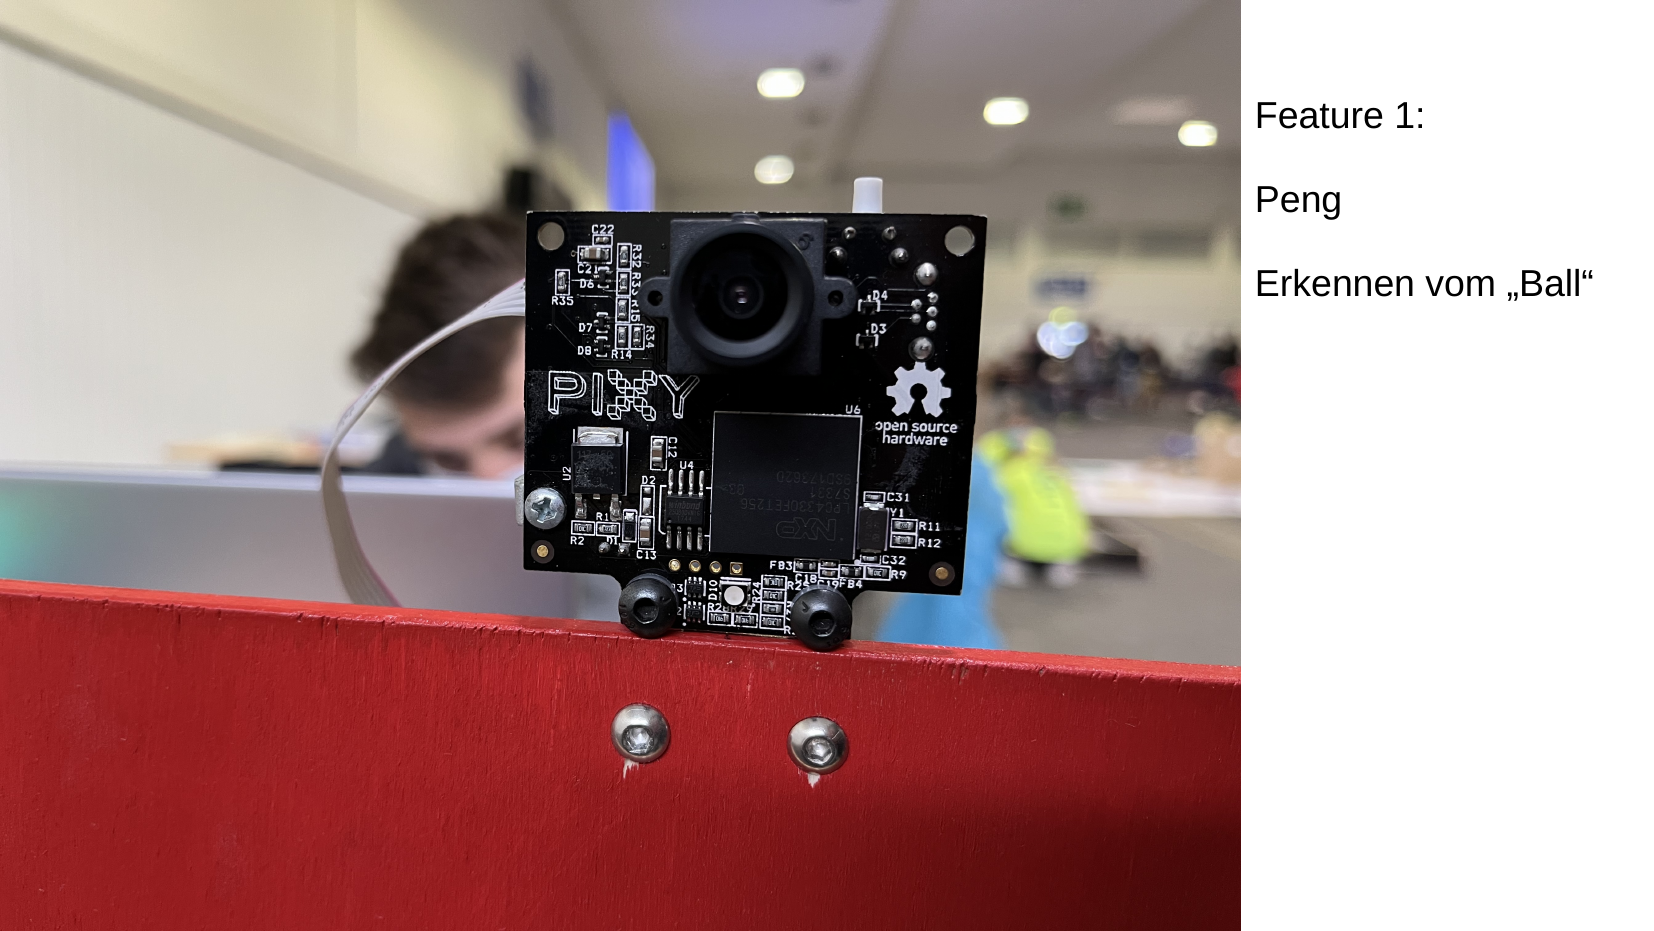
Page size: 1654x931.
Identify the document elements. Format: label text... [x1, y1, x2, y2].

text_box Feature 1: Peng Erkennen vom „Ball“ [1240, 87, 1625, 355]
picture [0, 0, 1241, 931]
